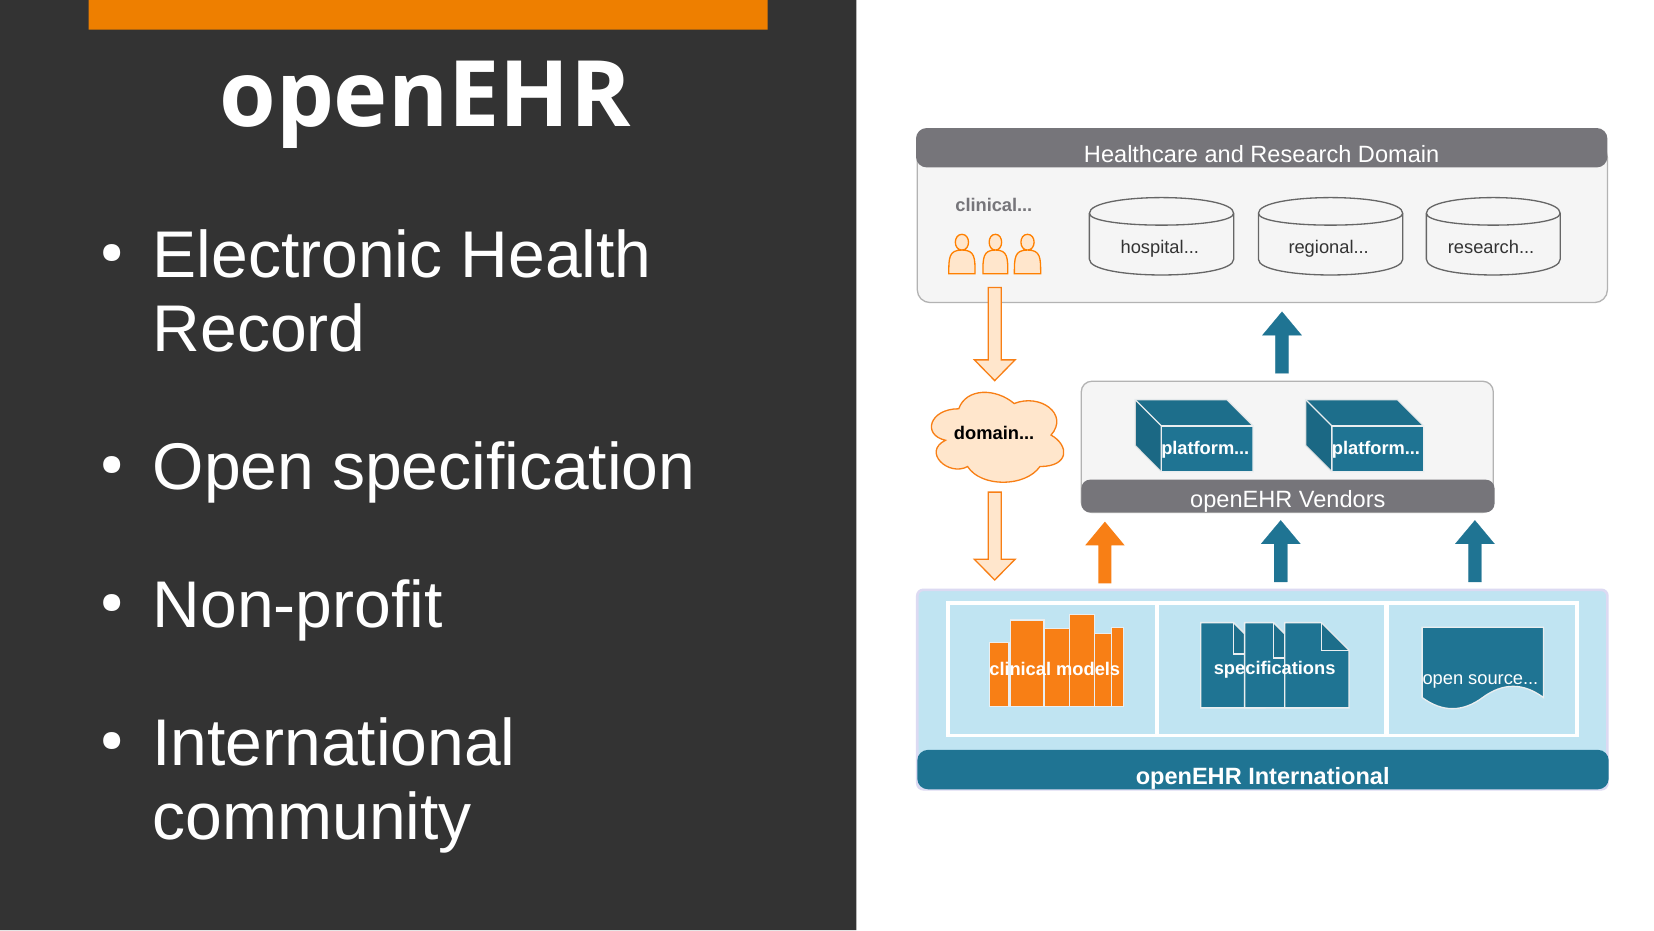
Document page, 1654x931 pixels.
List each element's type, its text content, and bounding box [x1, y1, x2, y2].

picture [915, 127, 1610, 792]
list Electronic Health Record Open specification Non-profit International community [82, 217, 768, 857]
text_box [0, 0, 857, 931]
title openEHR [82, 13, 768, 169]
